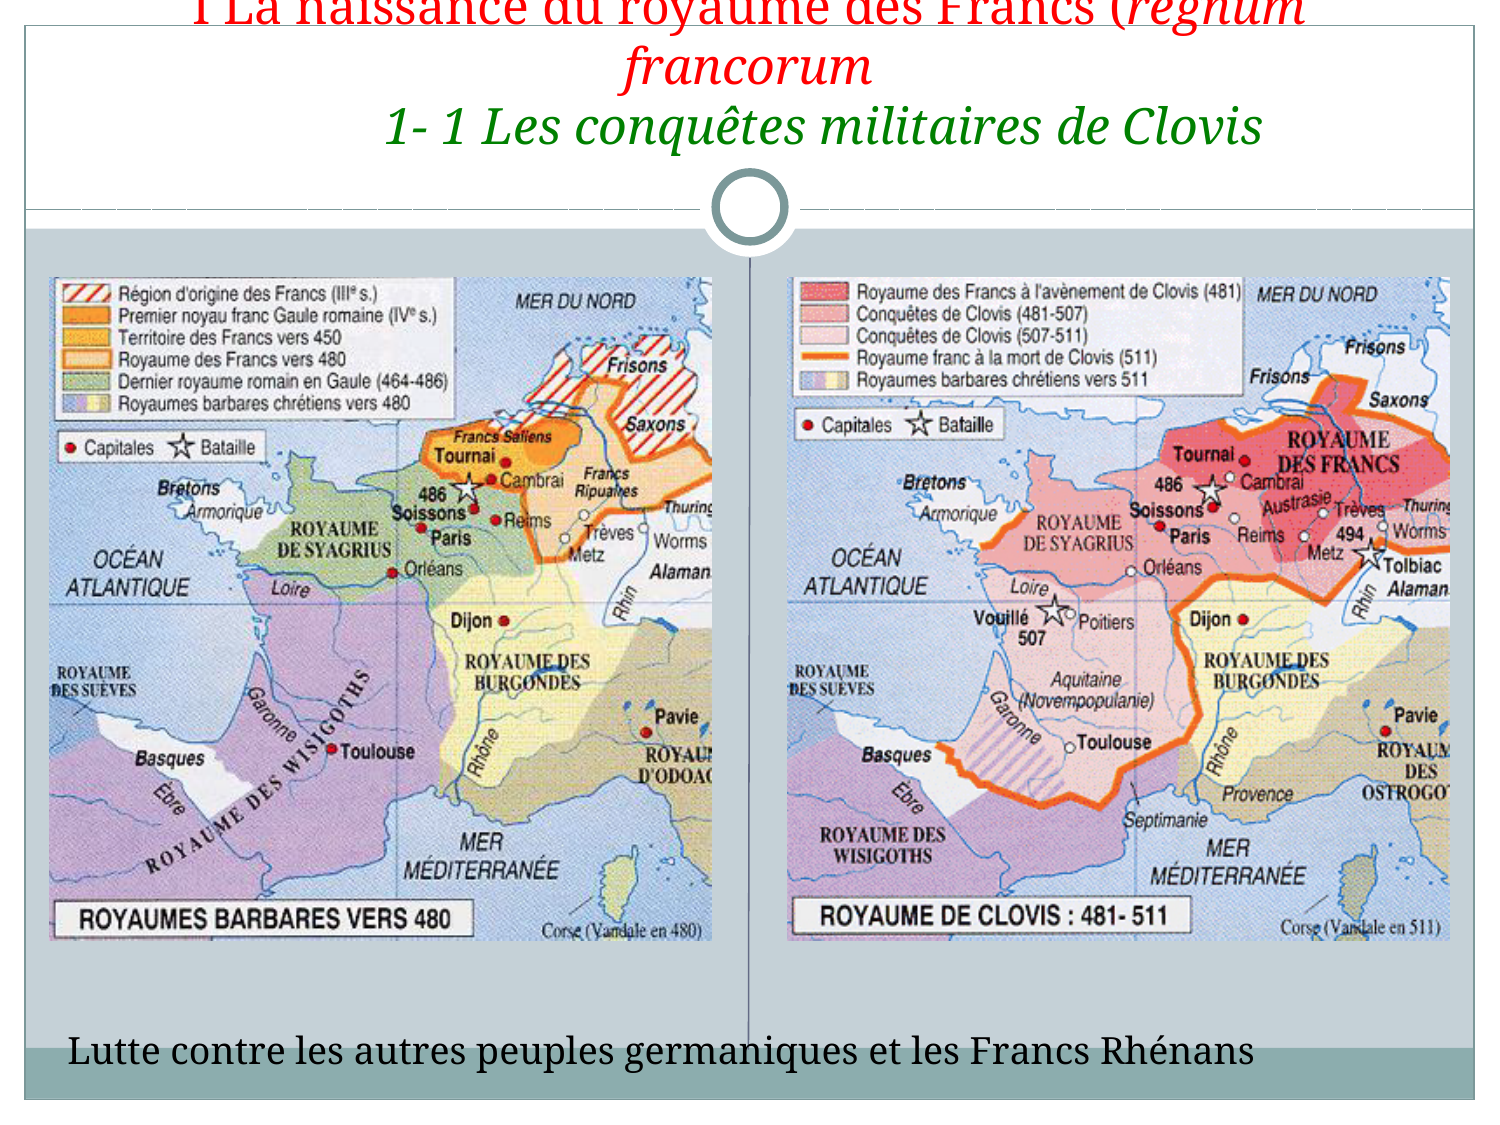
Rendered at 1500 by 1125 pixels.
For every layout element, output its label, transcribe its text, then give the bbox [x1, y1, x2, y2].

picture [49, 224, 712, 993]
text_box Lutte contre les autres peuples germaniques et les Francs Rhénans [52, 1018, 1272, 1080]
picture [787, 224, 1450, 993]
title I La naissance du royaume des Francs (regnum francorum 1- 1 Les conquêtes militaires de Clovis [49, 37, 1450, 162]
